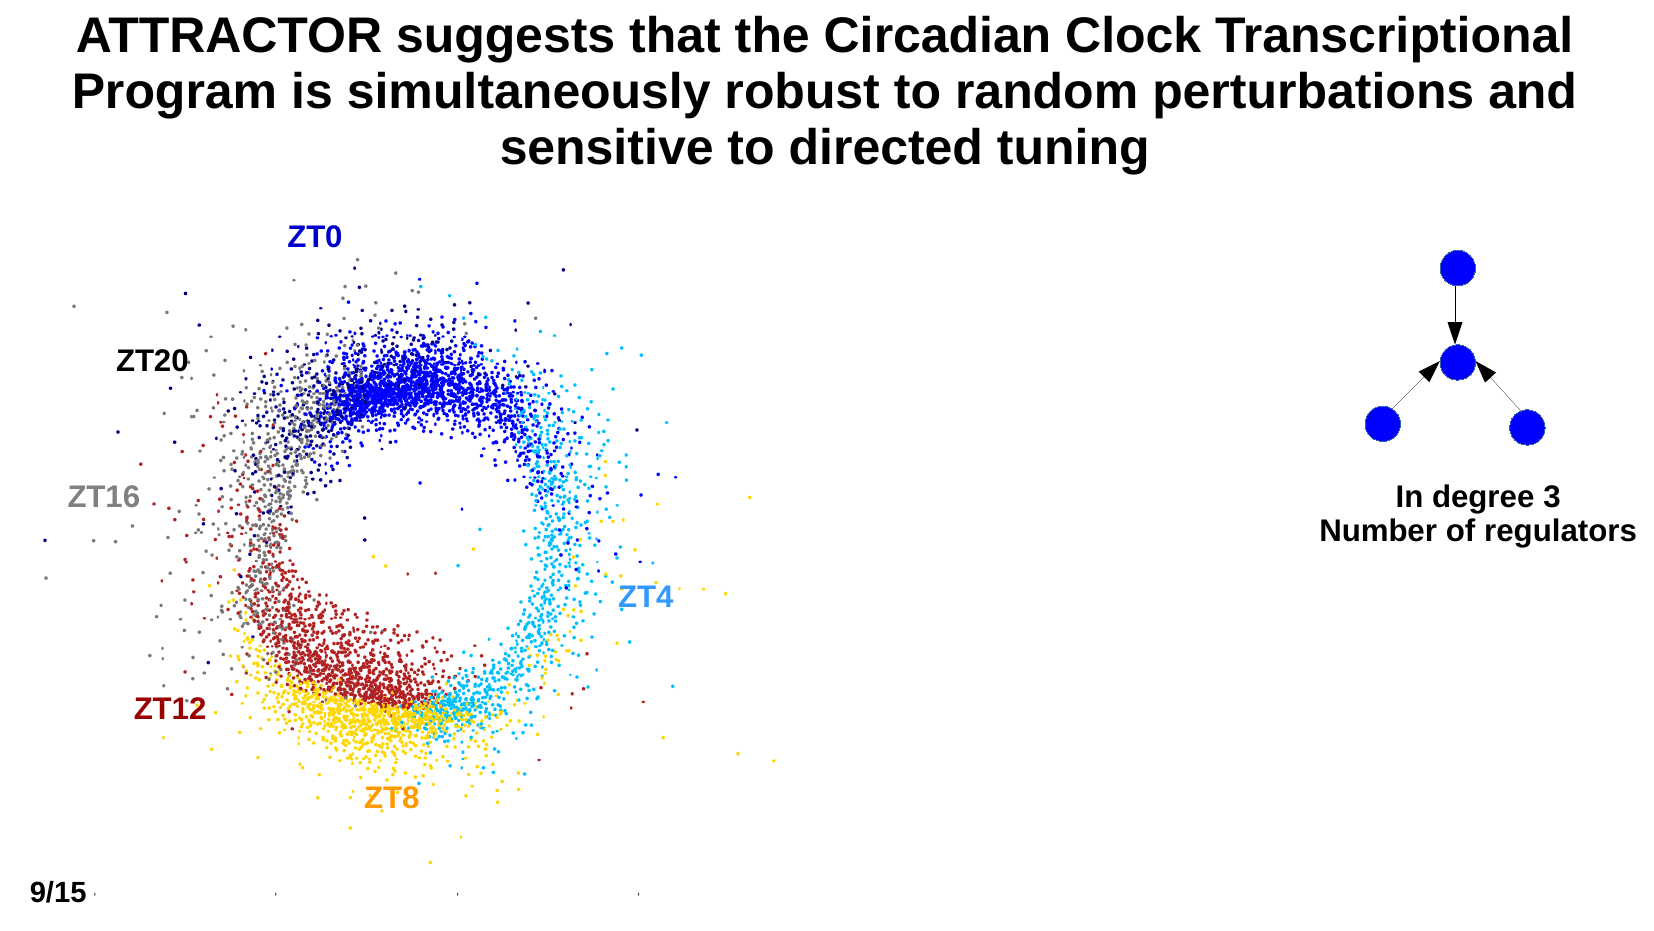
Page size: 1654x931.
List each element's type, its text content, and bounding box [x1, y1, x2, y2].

title ATTRACTOR suggests that the Circadian Clock Transcriptional Program is simultaneously robust to random perturbations and sensitive to directed tuning [30, 0, 1621, 203]
text_box ZT8 [349, 772, 515, 872]
text_box [1440, 344, 1476, 381]
picture [0, 224, 815, 901]
text_box [1365, 406, 1401, 442]
text_box [1440, 250, 1476, 286]
text_box ZT20 [101, 335, 267, 435]
text_box [1509, 409, 1546, 446]
text_box ZT12 [119, 684, 285, 783]
text_box 9/15 [15, 840, 121, 917]
text_box ZT16 [52, 471, 218, 571]
text_box In degree 3 Number of regulators [1290, 471, 1654, 591]
text_box ZT0 [272, 211, 438, 311]
text_box ZT4 [603, 571, 769, 671]
